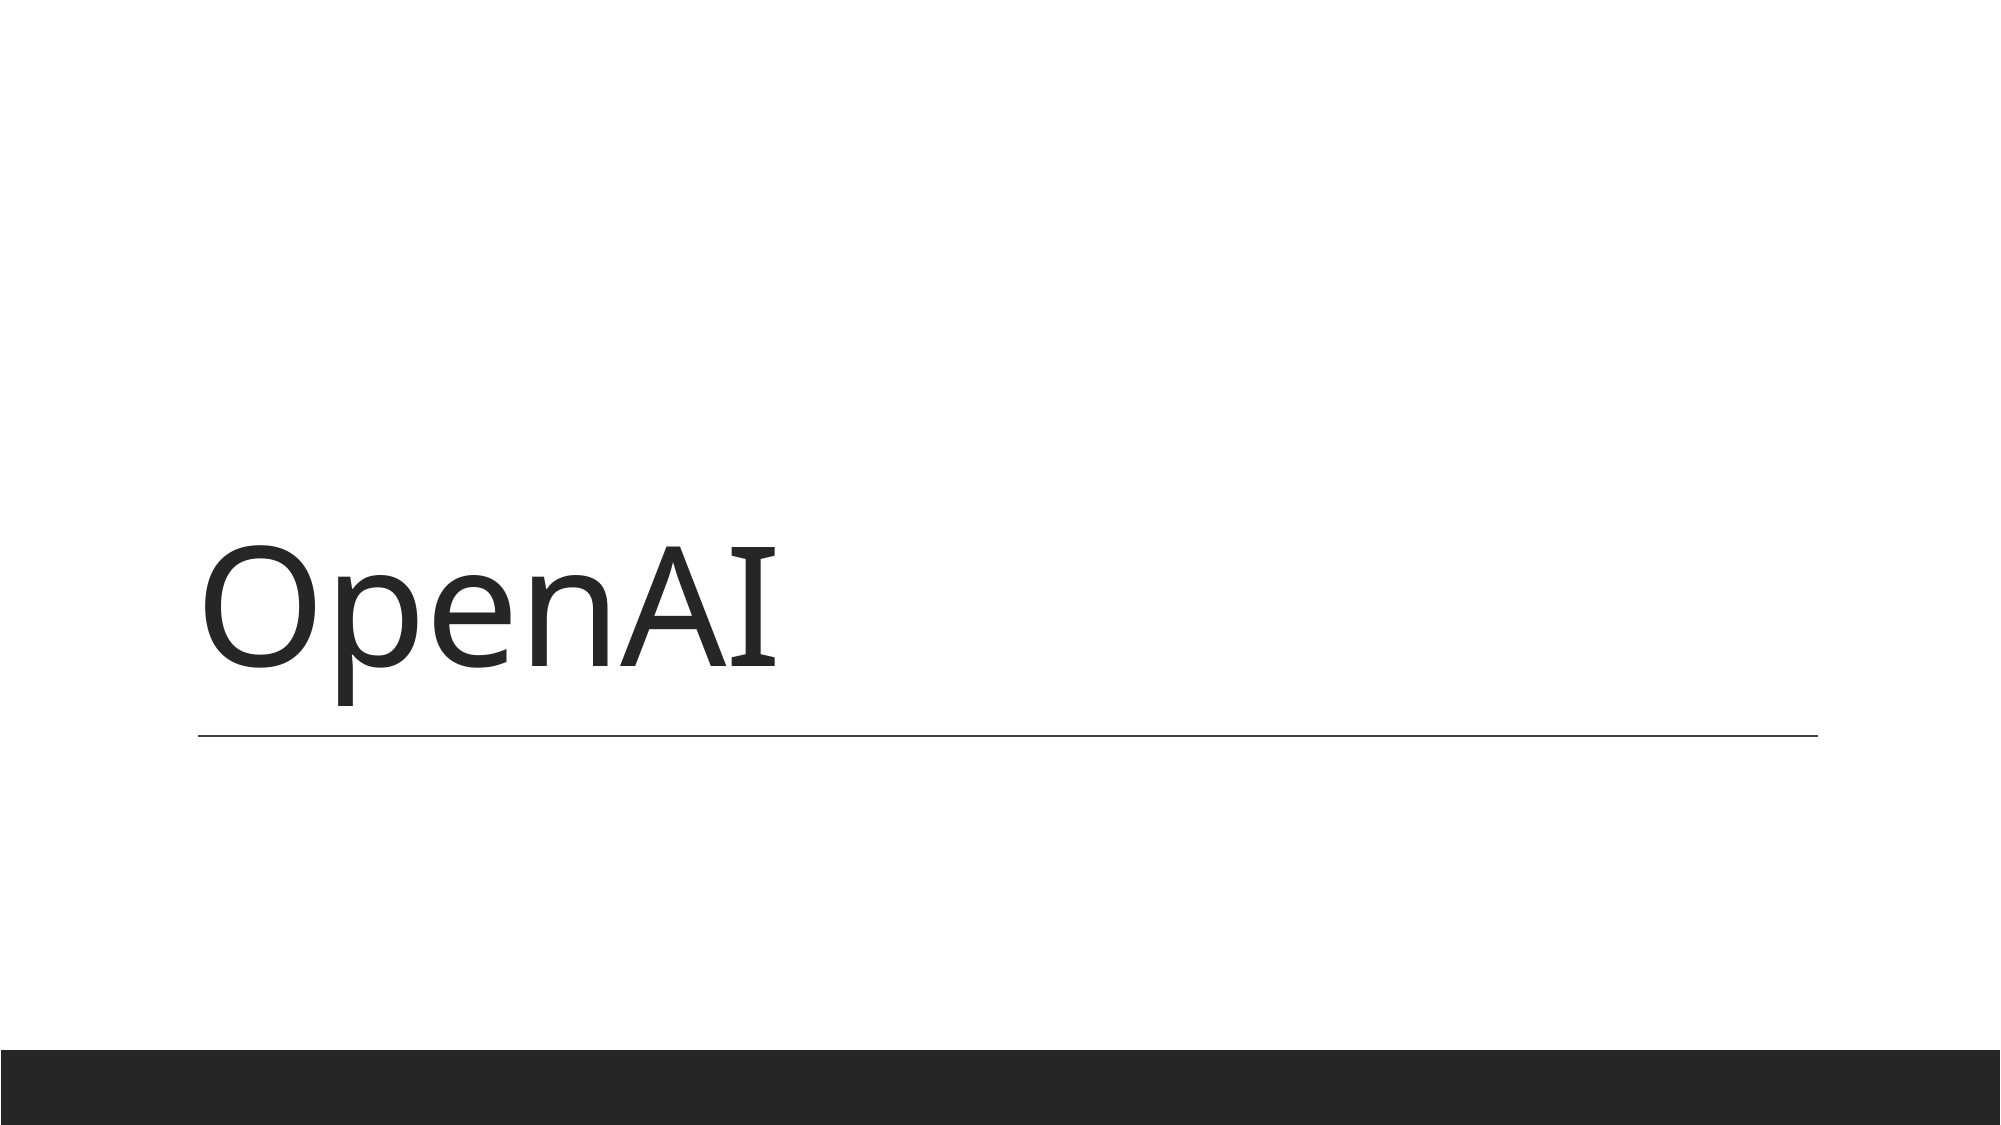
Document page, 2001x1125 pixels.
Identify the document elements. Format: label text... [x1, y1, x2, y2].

title OpenAI [180, 124, 1831, 710]
